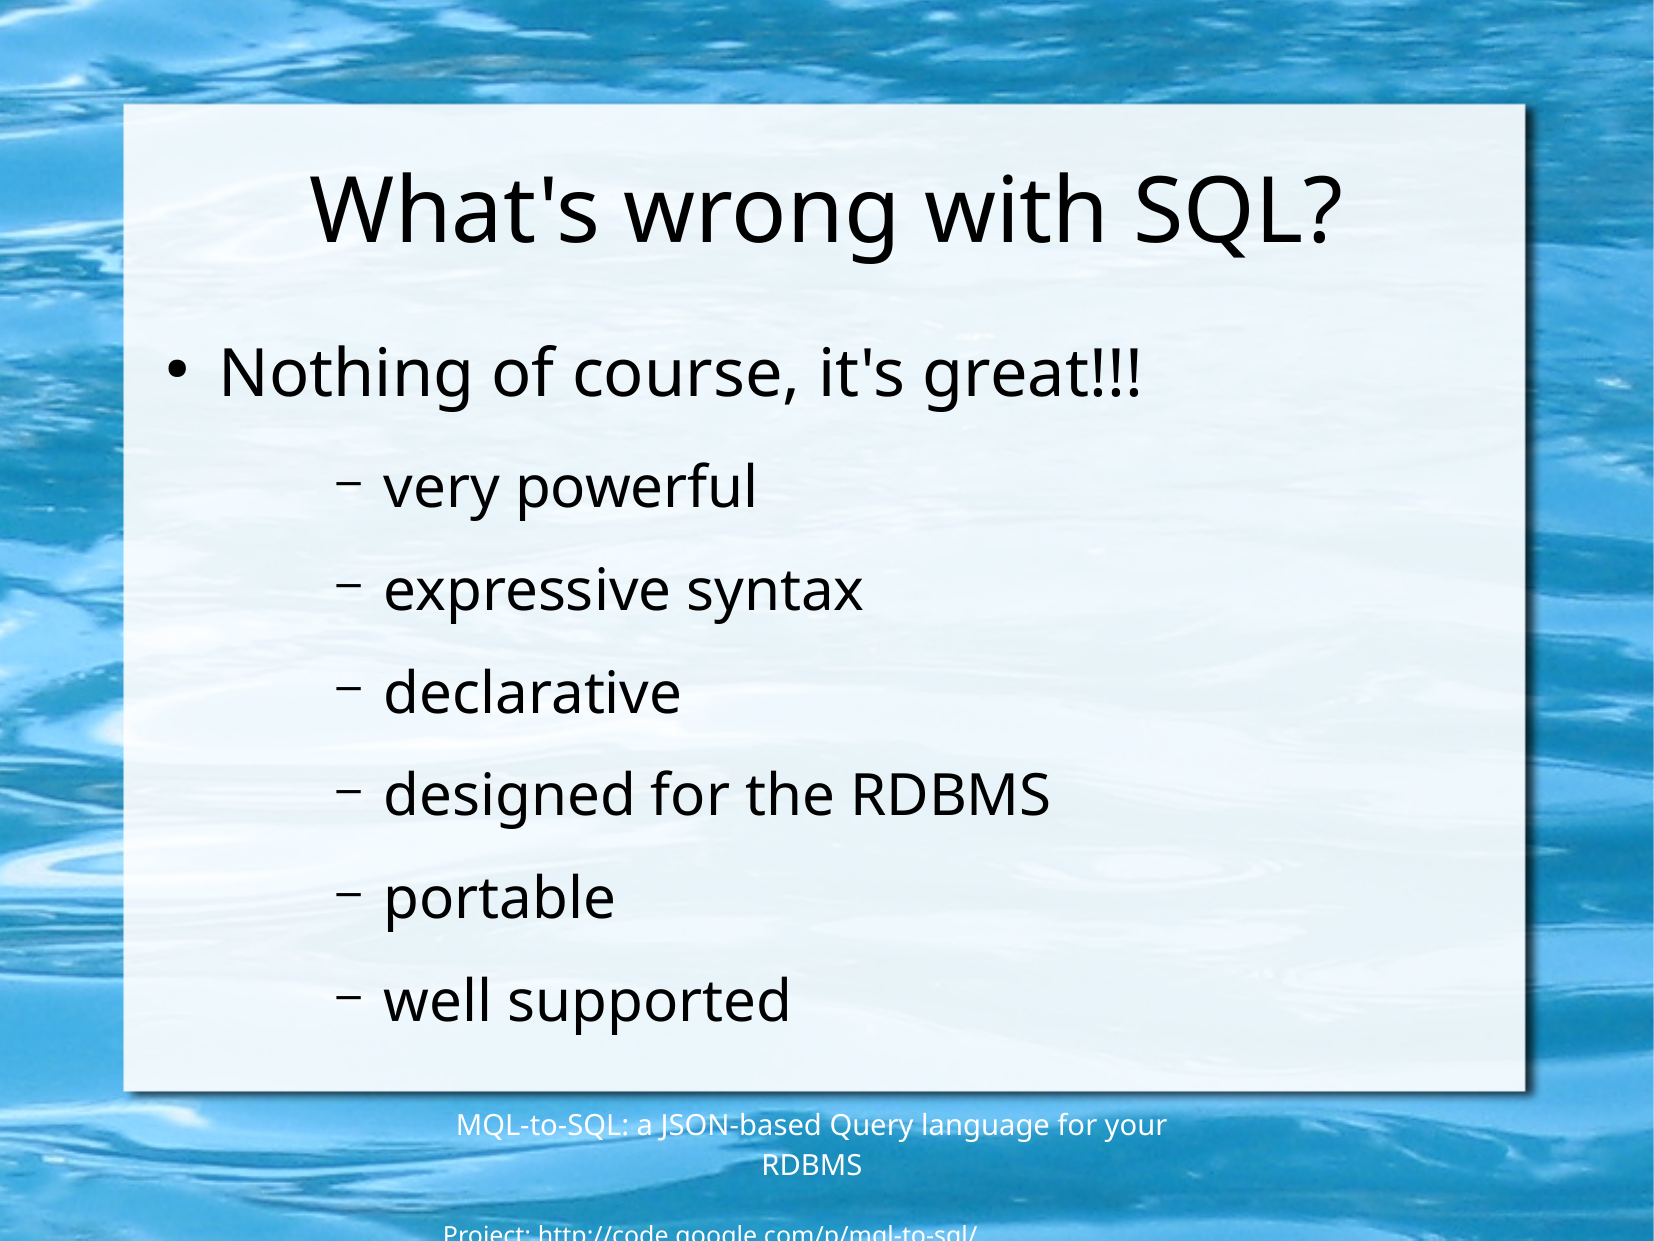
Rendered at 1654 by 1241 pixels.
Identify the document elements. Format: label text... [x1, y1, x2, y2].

picture [852, 1232, 859, 1241]
picture [876, 1232, 883, 1241]
picture [541, 1232, 548, 1241]
picture [950, 1232, 957, 1241]
picture [575, 1232, 583, 1241]
picture [628, 1232, 635, 1241]
picture [795, 1232, 802, 1241]
picture [0, 0, 1654, 1241]
picture [679, 1232, 686, 1241]
picture [827, 1232, 835, 1241]
picture [914, 1232, 921, 1241]
picture [780, 1232, 787, 1241]
picture [643, 1232, 650, 1241]
title What's wrong with SQL? [147, 118, 1506, 296]
picture [710, 1232, 717, 1241]
list Nothing of course, it's great!!! very powerful expressive syntax declarative designed for the RDBMS portable well supported [147, 324, 1506, 1049]
picture [804, 1232, 810, 1241]
picture [725, 1232, 732, 1241]
picture [861, 1232, 867, 1241]
picture [471, 1232, 478, 1241]
picture [694, 1232, 701, 1241]
picture [447, 1228, 454, 1235]
